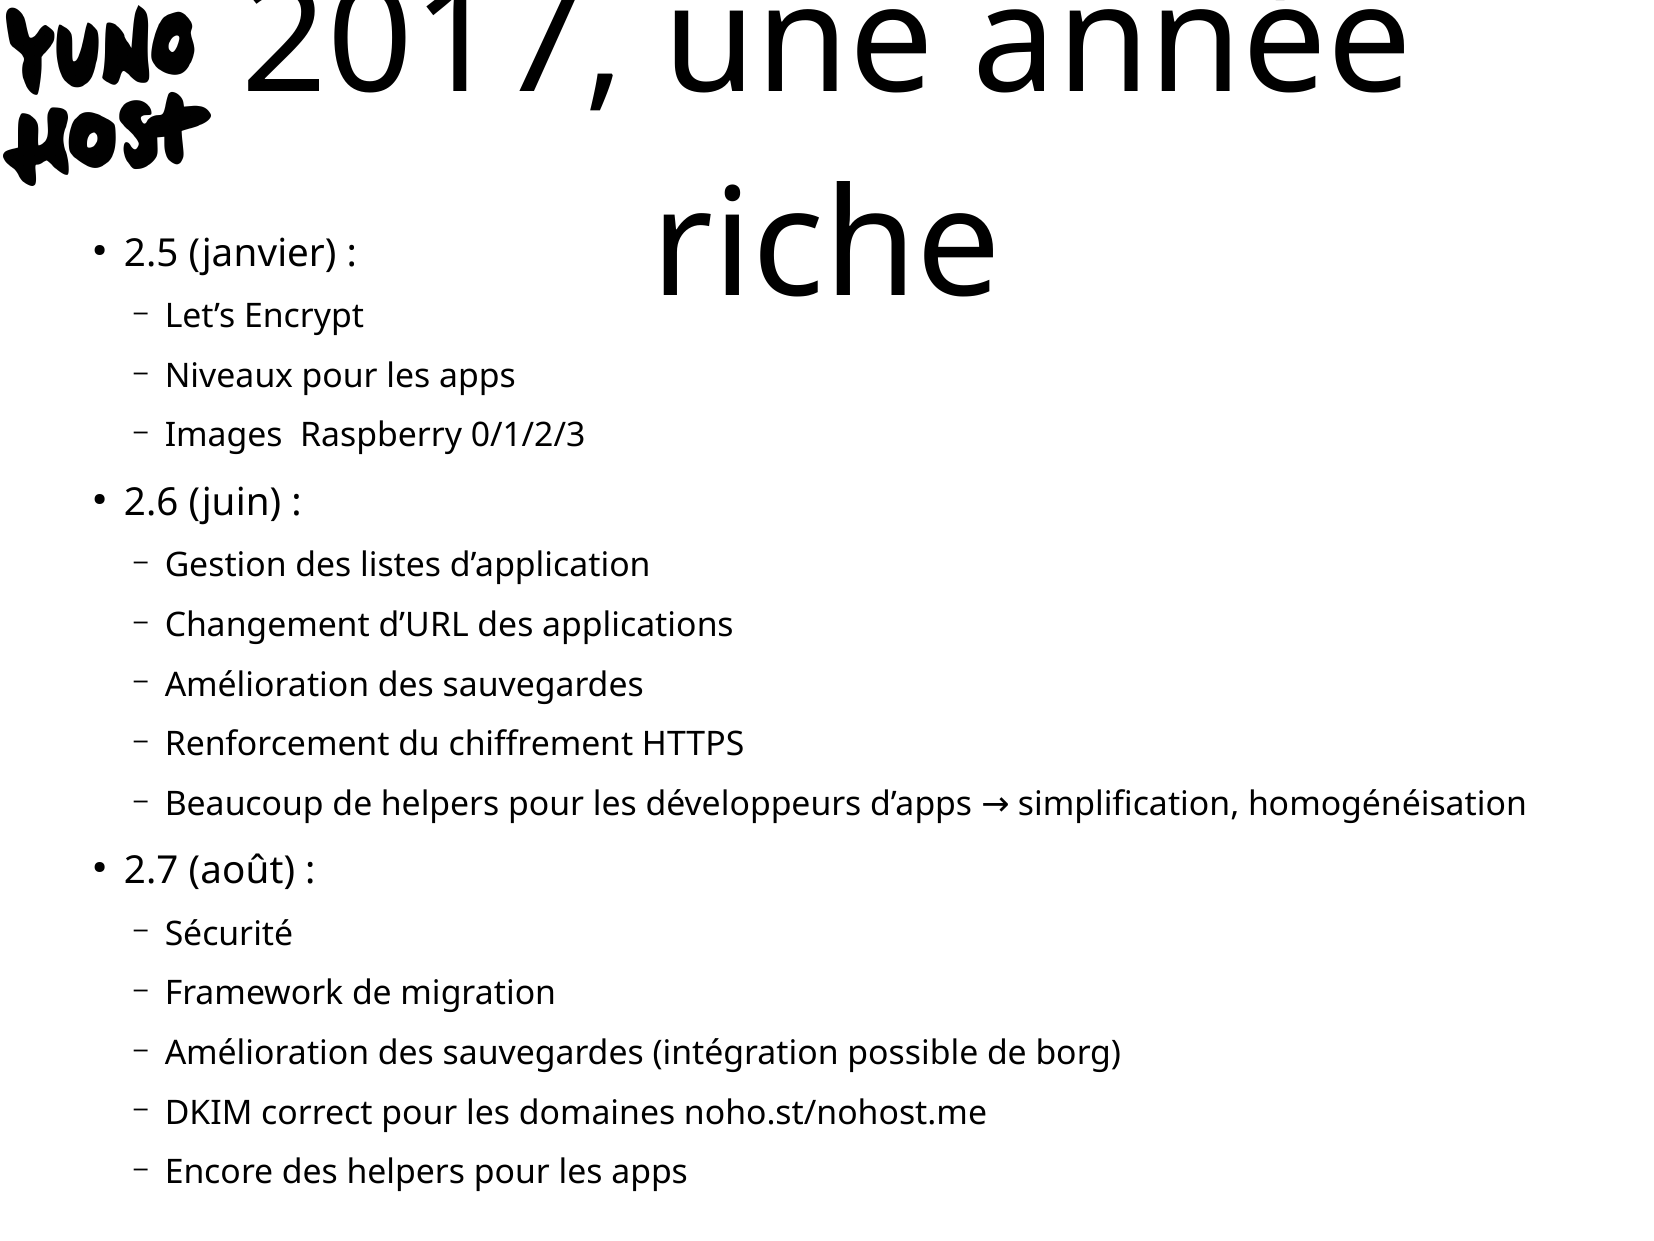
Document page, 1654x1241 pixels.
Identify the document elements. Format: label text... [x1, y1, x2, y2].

list 2.5 (janvier) : Let’s Encrypt Niveaux pour les apps Images Raspberry 0/1/2/3 2.6 (juin) : Gestion des listes d’application Changement d’URL des applications Amélioration des sauvegardes Renforcement du chiffrement HTTPS Beaucoup de helpers pour les développeurs d’apps → simplification, homogénéisation 2.7 (août) : Sécurité Framework de migration Amélioration des sauvegardes (intégration possible de borg) DKIM correct pour les domaines noho.st/nohost.me Encore des helpers pour les apps [82, 225, 1571, 1201]
picture [3, 5, 211, 186]
title 2017, une année riche [82, 31, 1571, 225]
